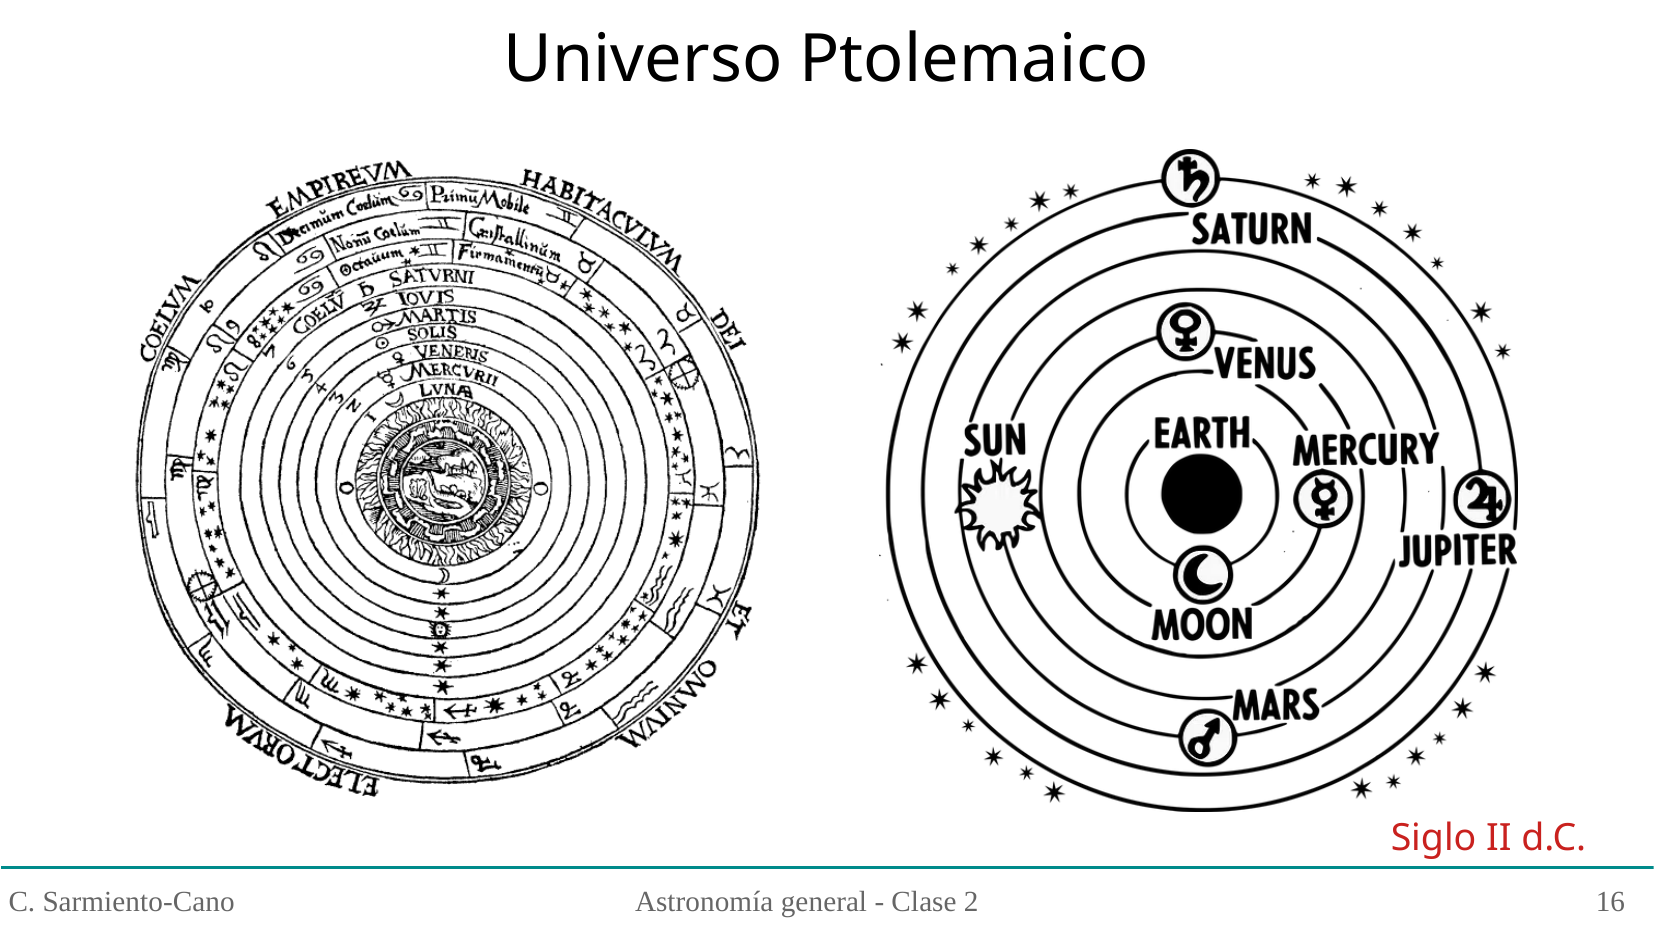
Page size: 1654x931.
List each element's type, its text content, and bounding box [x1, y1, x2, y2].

title Universo Ptolemaico [82, 0, 1571, 134]
picture [879, 149, 1518, 812]
text_box Siglo II d.C. [1375, 803, 1630, 868]
picture [94, 141, 792, 809]
